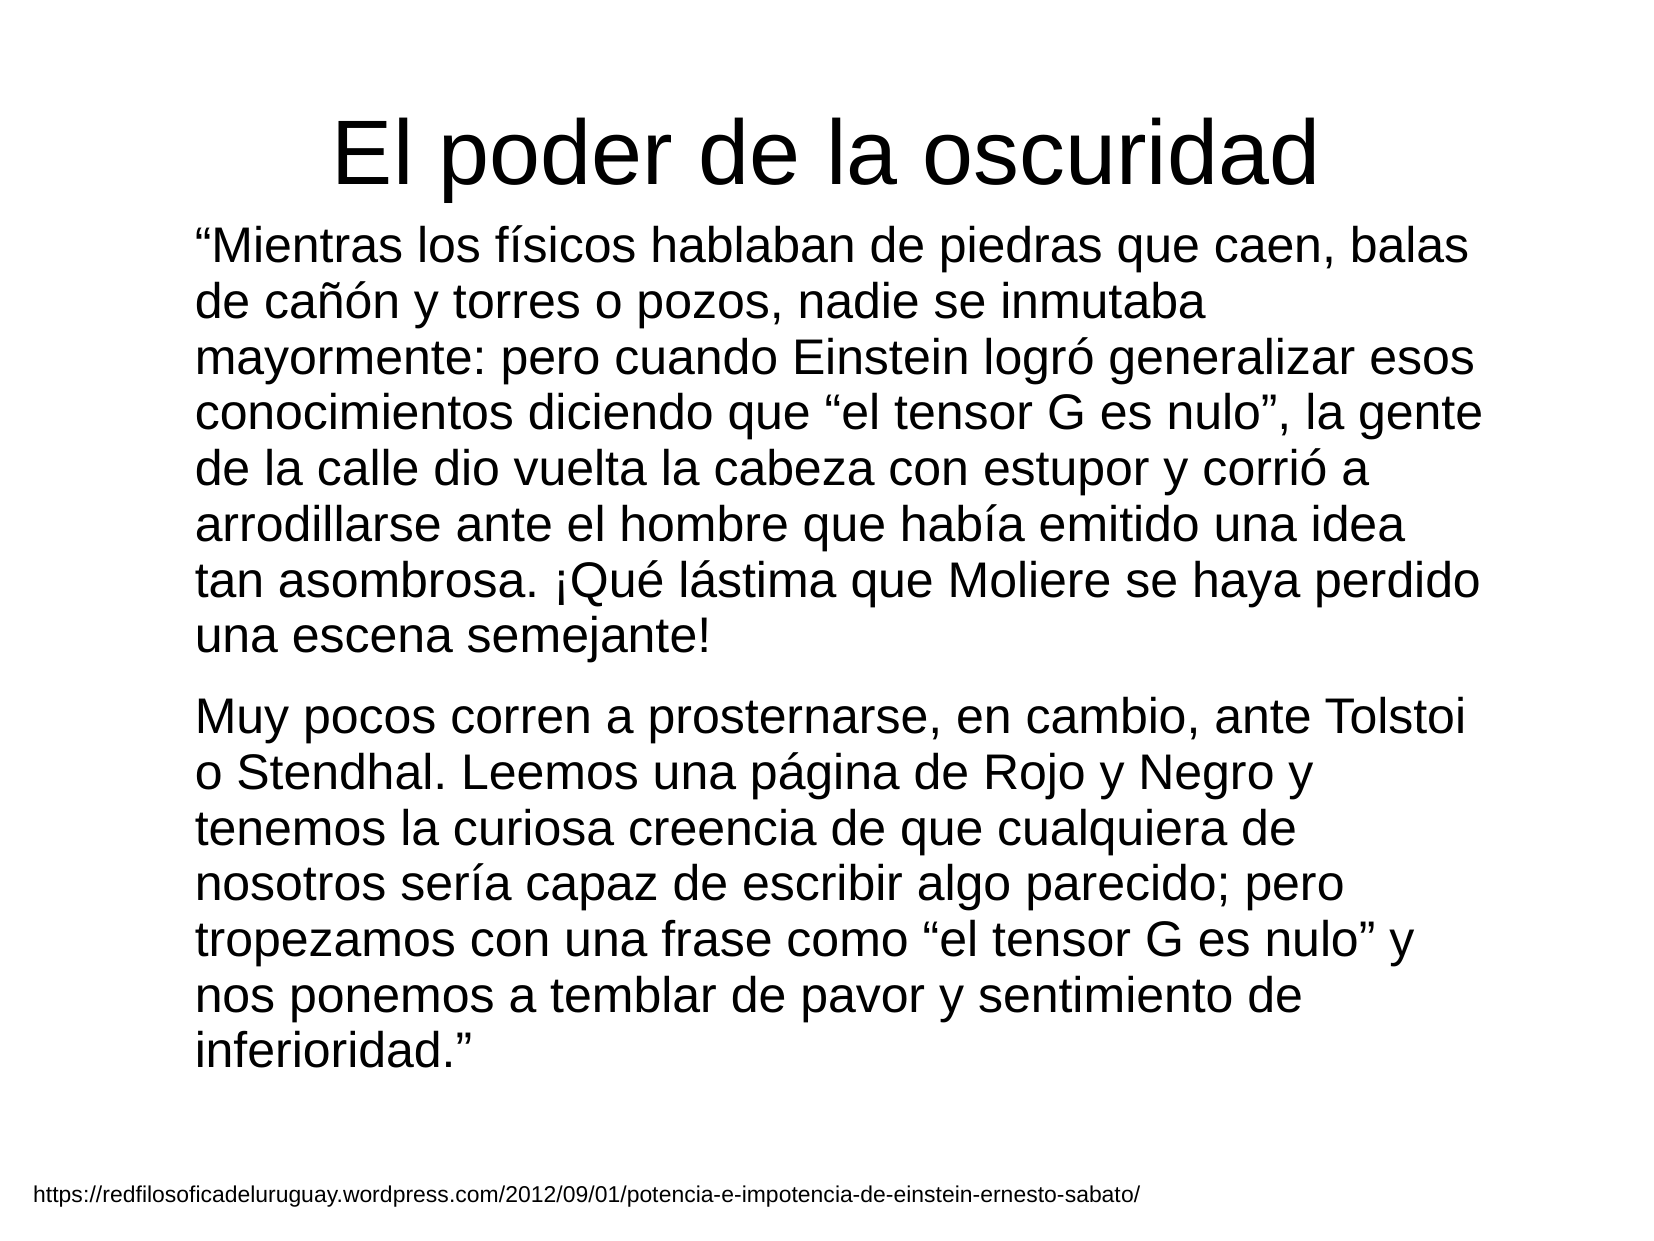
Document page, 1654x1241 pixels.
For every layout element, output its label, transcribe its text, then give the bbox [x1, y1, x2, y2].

text_box “Mientras los físicos hablaban de piedras que caen, balas de cañón y torres o pozos, nadie se inmutaba mayormente: pero cuando Einstein logró generalizar esos conocimientos diciendo que “el tensor G es nulo”, la gente de la calle dio vuelta la cabeza con estupor y corrió a arrodillarse ante el hombre que había emitido una idea tan asombrosa. ¡Qué lástima que Moliere se haya perdido una escena semejante! Muy pocos corren a prosternarse, en cambio, ante Tolstoi o Stendhal. Leemos una página de Rojo y Negro y tenemos la curiosa creencia de que cualquiera de nosotros sería capaz de escribir algo parecido; pero tropezamos con una frase como “el tensor G es nulo” y nos ponemos a temblar de pavor y sentimiento de inferioridad.” [180, 210, 1501, 1086]
title El poder de la oscuridad [82, 49, 1571, 257]
text_box https://redfilosoficadeluruguay.wordpress.com/2012/09/01/potencia-e-impotencia-de-einstein-ernesto-sabato/ [18, 1174, 1591, 1216]
